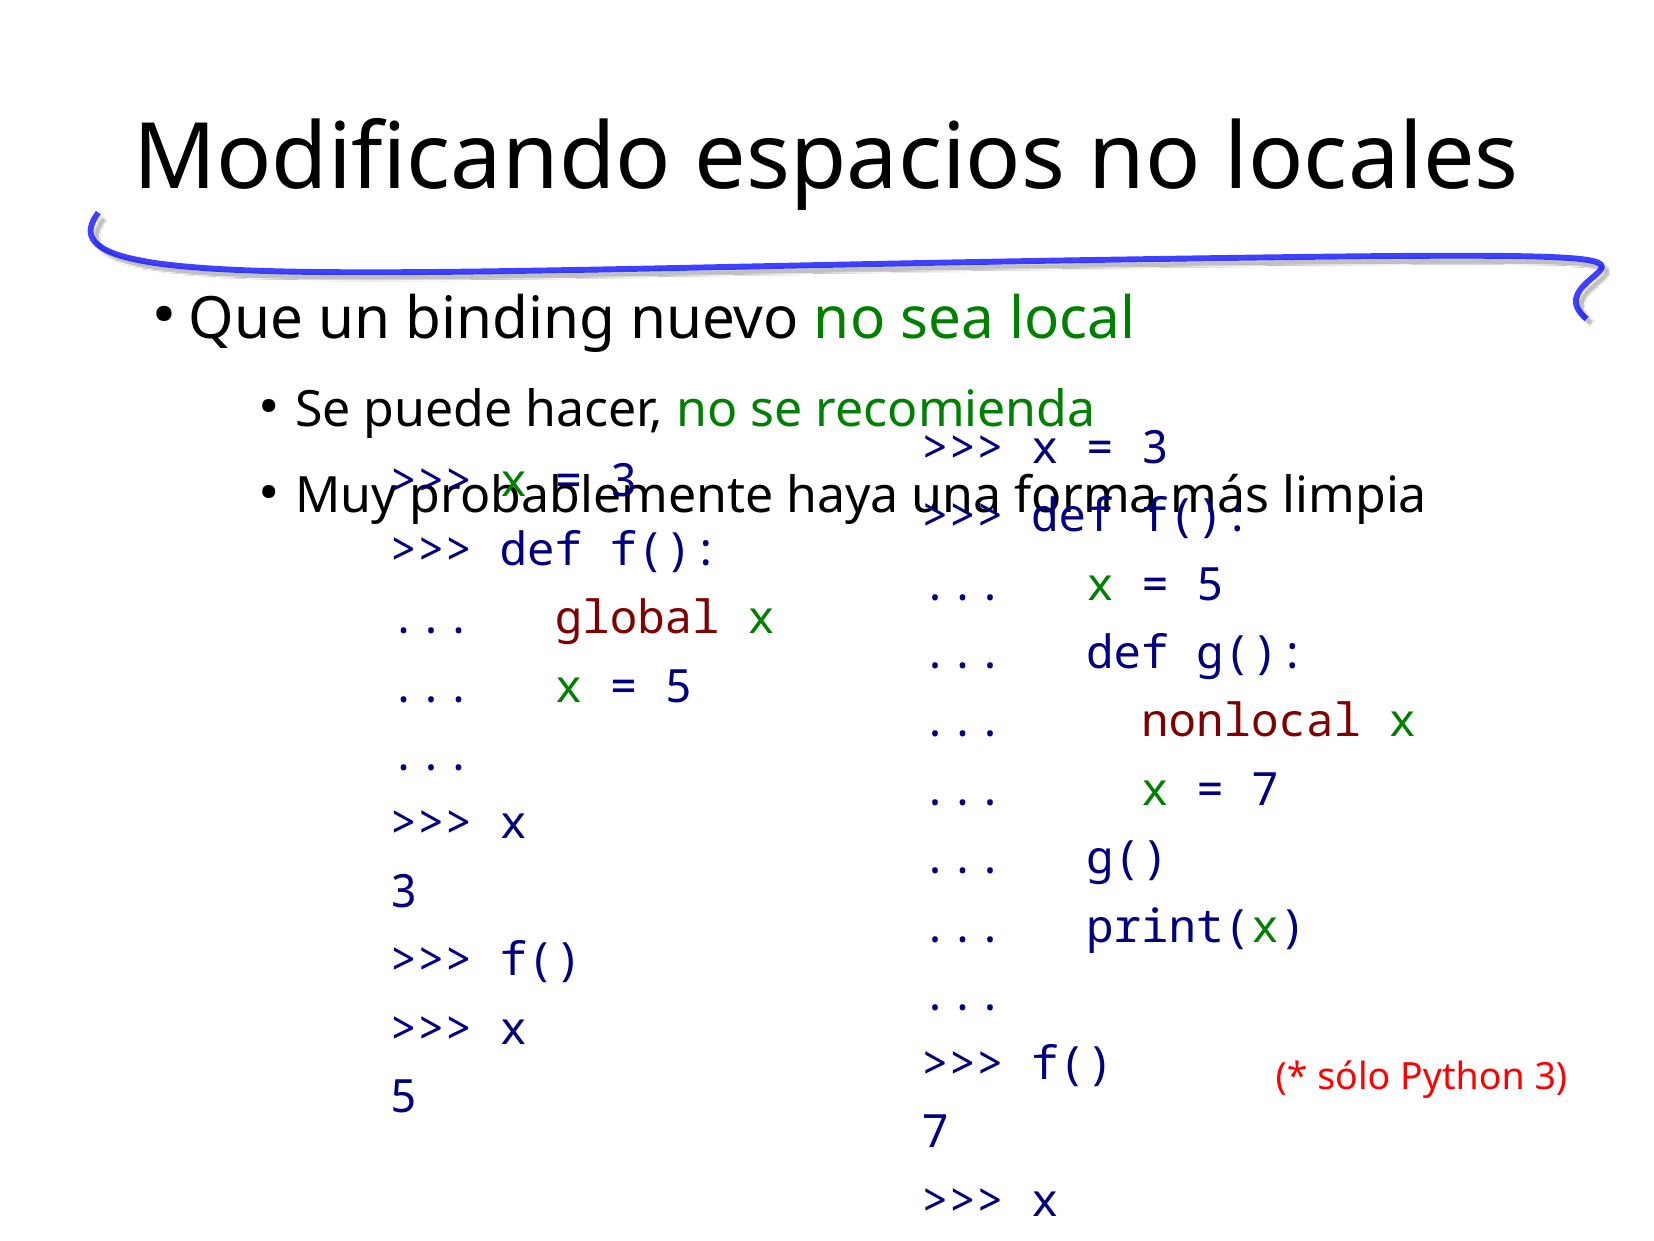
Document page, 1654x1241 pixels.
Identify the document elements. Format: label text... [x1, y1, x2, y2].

text_box >>> x = 3 >>> def f(): ... x = 5 ... def g(): ... nonlocal x ... x = 7 ... g() ... print(x) ... >>> f() 7 >>> x 3 [850, 531, 1642, 1241]
subtitle Que un binding nuevo no sea local Se puede hacer, no se recomienda Muy probablemente haya una forma más limpia [118, 248, 1574, 556]
text_box >>> x = 3 >>> def f(): ... global x ... x = 5 ... >>> x 3 >>> f() >>> x 5 [318, 531, 839, 1043]
title Modificando espacios no locales [82, 49, 1571, 257]
text_box (* sólo Python 3) [1275, 1051, 1630, 1099]
